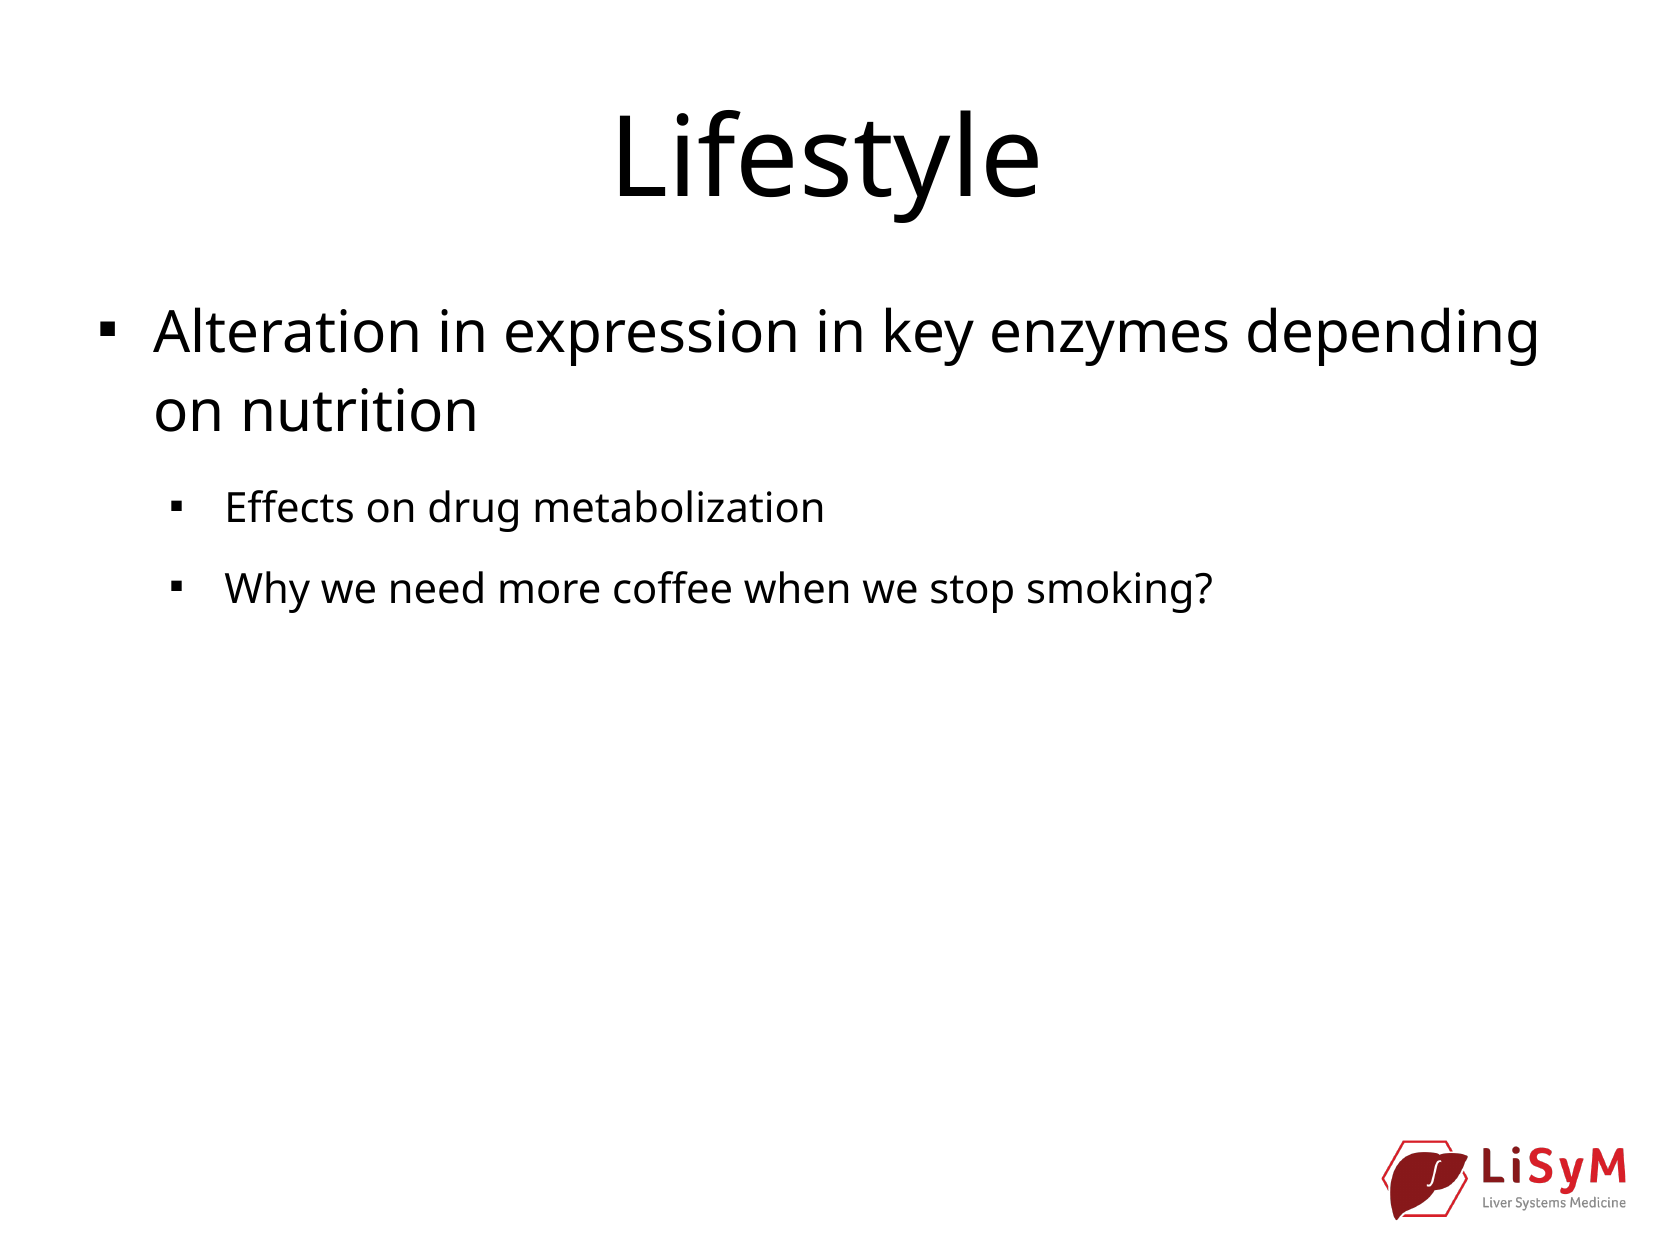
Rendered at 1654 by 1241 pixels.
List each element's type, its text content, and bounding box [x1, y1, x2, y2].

title Lifestyle [82, 49, 1571, 257]
list Alteration in expression in key enzymes depending on nutrition Effects on drug metabolization Why we need more coffee when we stop smoking? [82, 290, 1571, 1010]
picture [1380, 1139, 1627, 1222]
